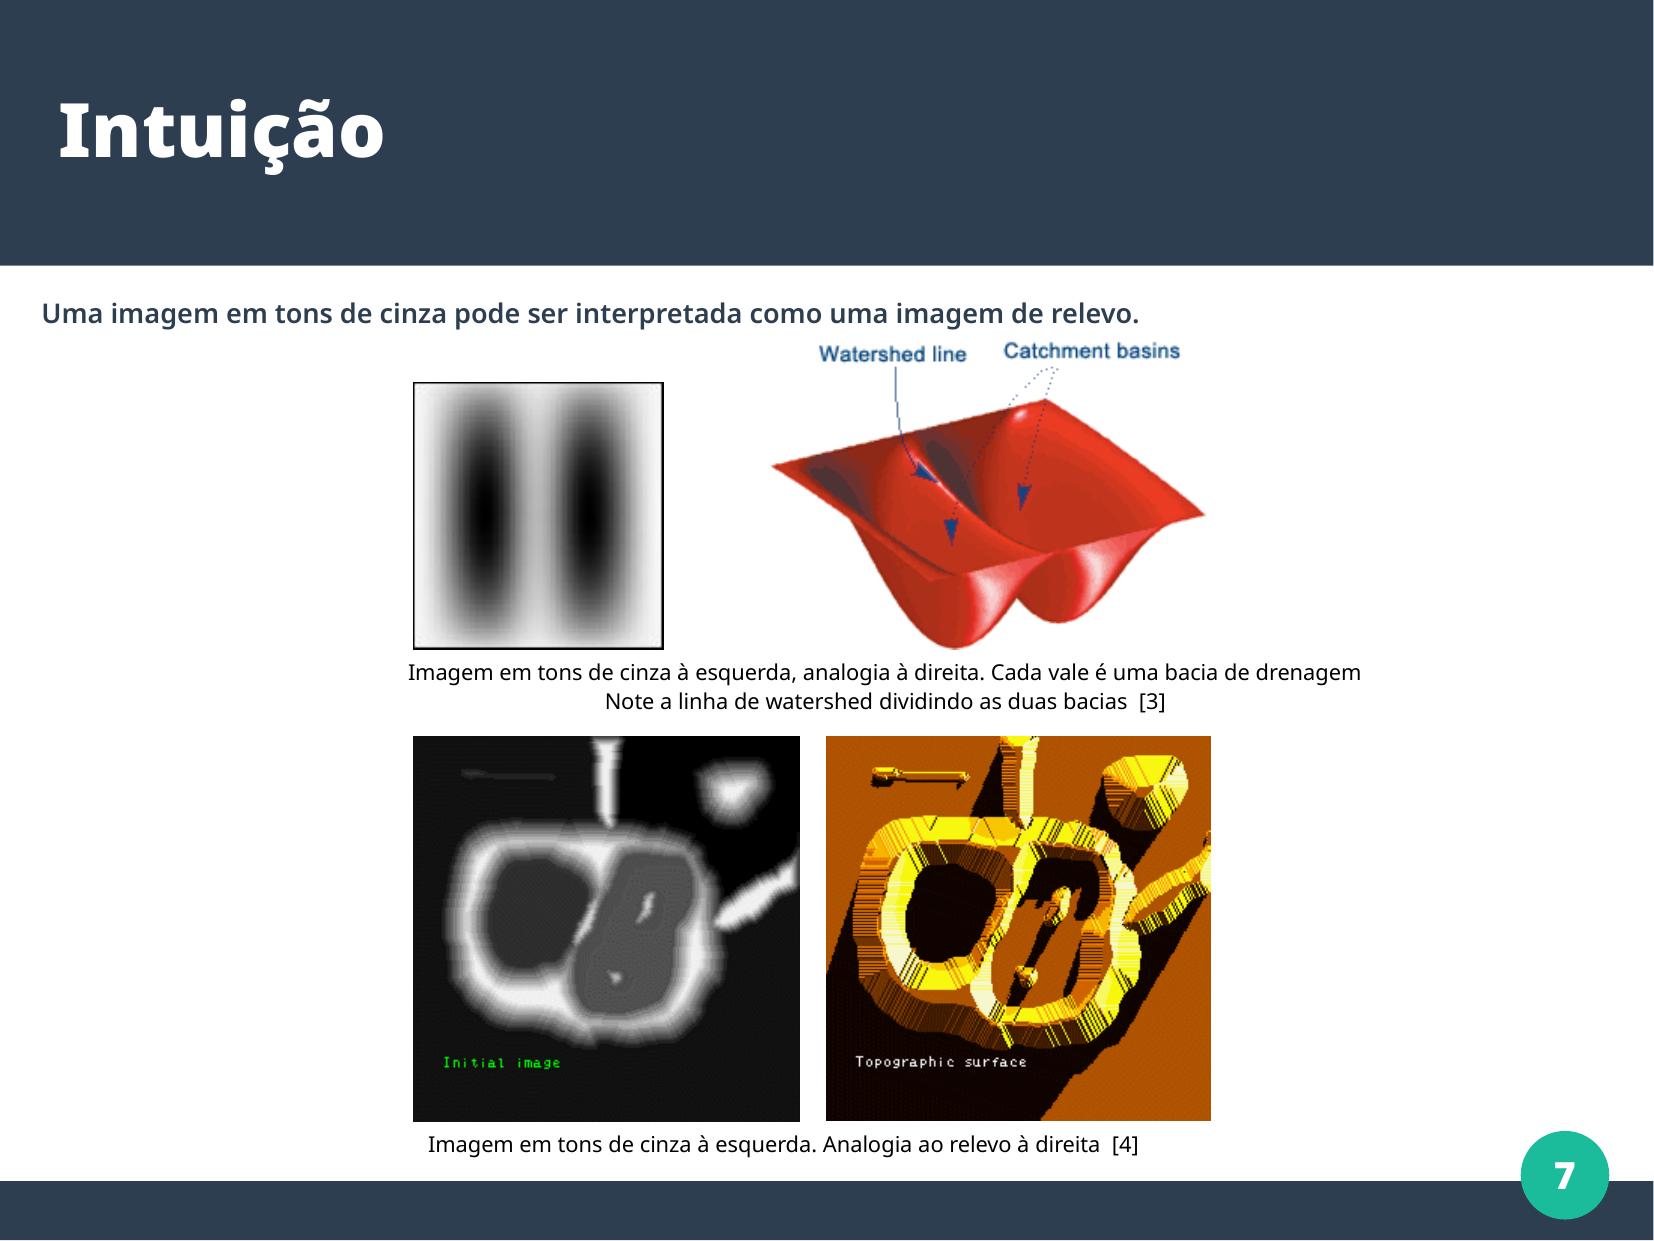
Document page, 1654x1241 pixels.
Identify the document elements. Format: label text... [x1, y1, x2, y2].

picture [413, 382, 664, 649]
picture [413, 736, 800, 1122]
list Uma imagem em tons de cinza pode ser interpretada como uma imagem de relevo. [0, 295, 1506, 1123]
text_box Imagem em tons de cinza à esquerda. Analogia ao relevo à direita [4] [413, 1122, 1477, 1163]
picture [767, 339, 1206, 649]
title Intuição [59, 49, 1595, 207]
picture [826, 736, 1211, 1121]
text_box Imagem em tons de cinza à esquerda, analogia à direita. Cada vale é uma bacia de drenagem Note a linha de watershed dividindo as duas bacias [3] [295, 649, 1477, 716]
